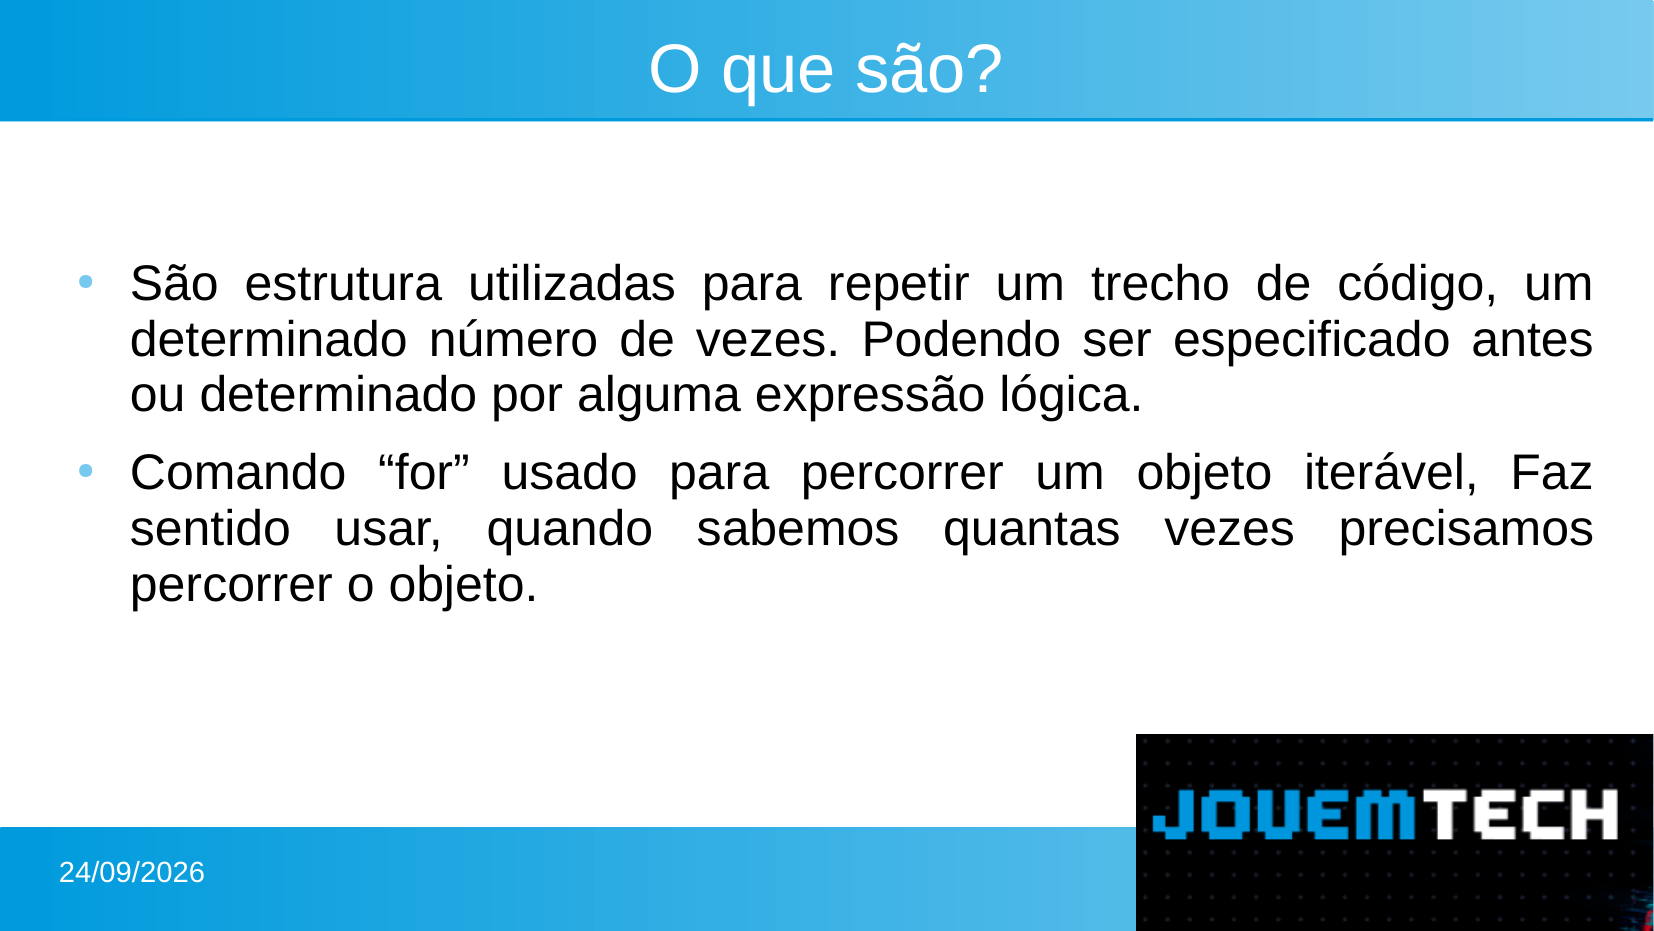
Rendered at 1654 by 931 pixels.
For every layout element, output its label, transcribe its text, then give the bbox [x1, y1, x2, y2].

list São estrutura utilizadas para repetir um trecho de código, um determinado número de vezes. Podendo ser especificado antes ou determinado por alguma expressão lógica. Comando “for” usado para percorrer um objeto iterável, Faz sentido usar, quando sabemos quantas vezes precisamos percorrer o objeto. [59, 177, 1595, 768]
title O que são? [59, 29, 1595, 108]
picture [1136, 734, 1654, 931]
